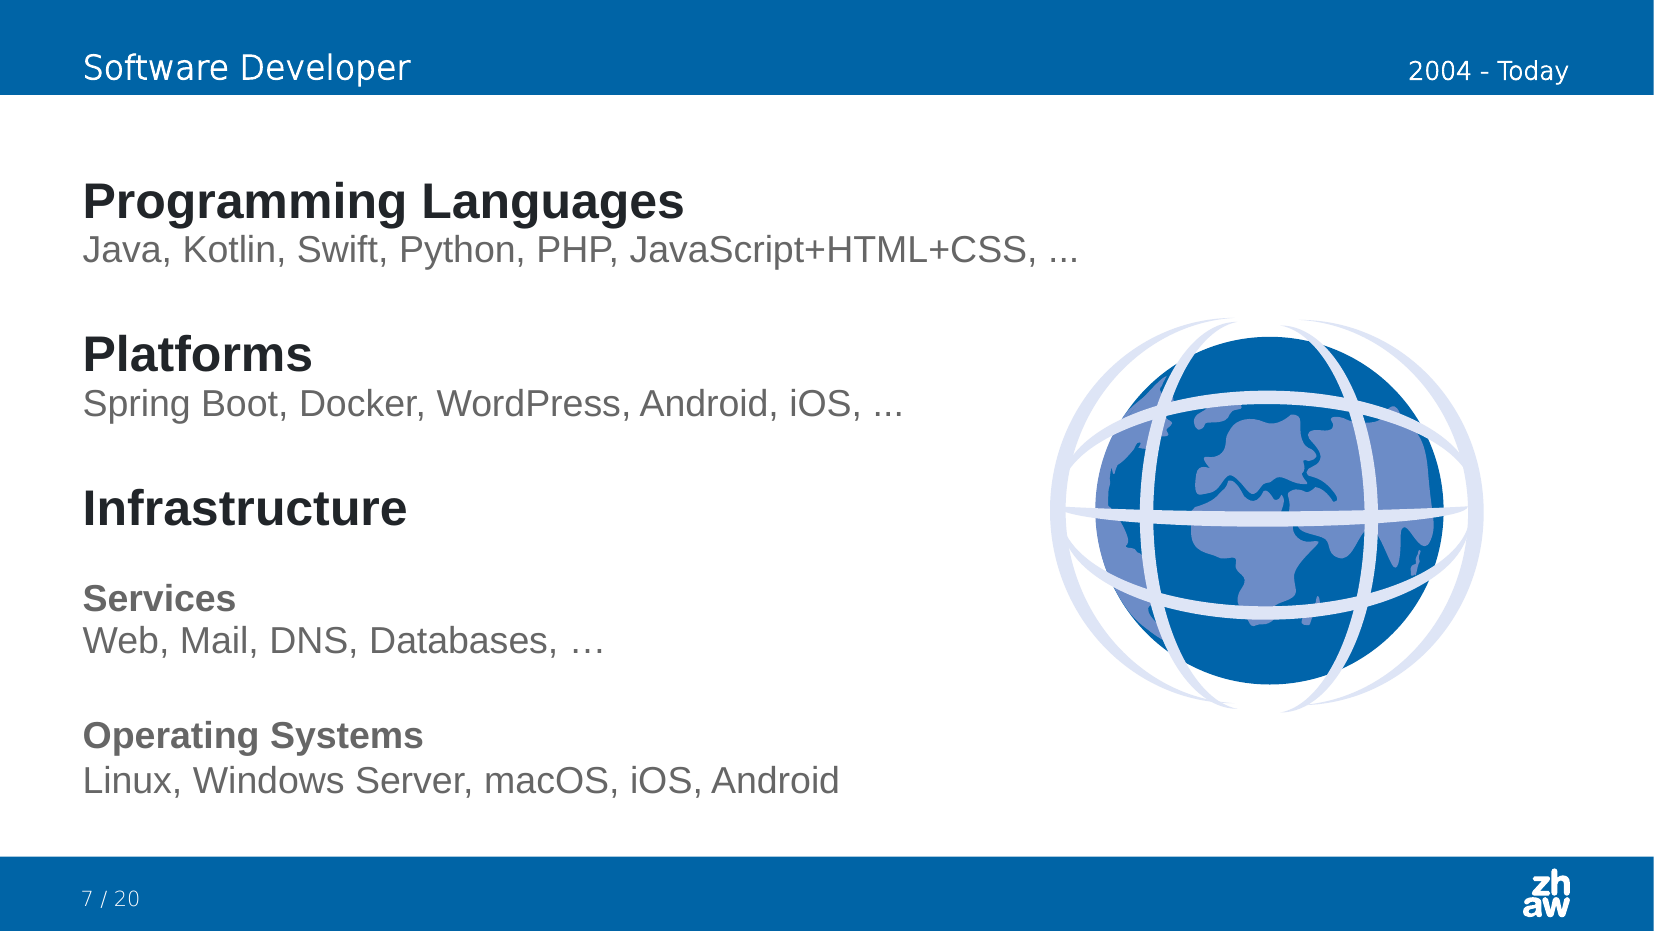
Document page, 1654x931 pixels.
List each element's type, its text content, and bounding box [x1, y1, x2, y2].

title Software Developer [82, 48, 788, 87]
picture [1050, 317, 1484, 713]
subtitle Programming Languages Java, Kotlin, Swift, Python, PHP, JavaScript+HTML+CSS, ... Platforms Spring Boot, Docker, WordPress, Android, iOS, ... Infrastructure Services Web, Mail, DNS, Databases, … Operating Systems Linux, Windows Server, macOS, iOS, Android [82, 173, 1571, 802]
